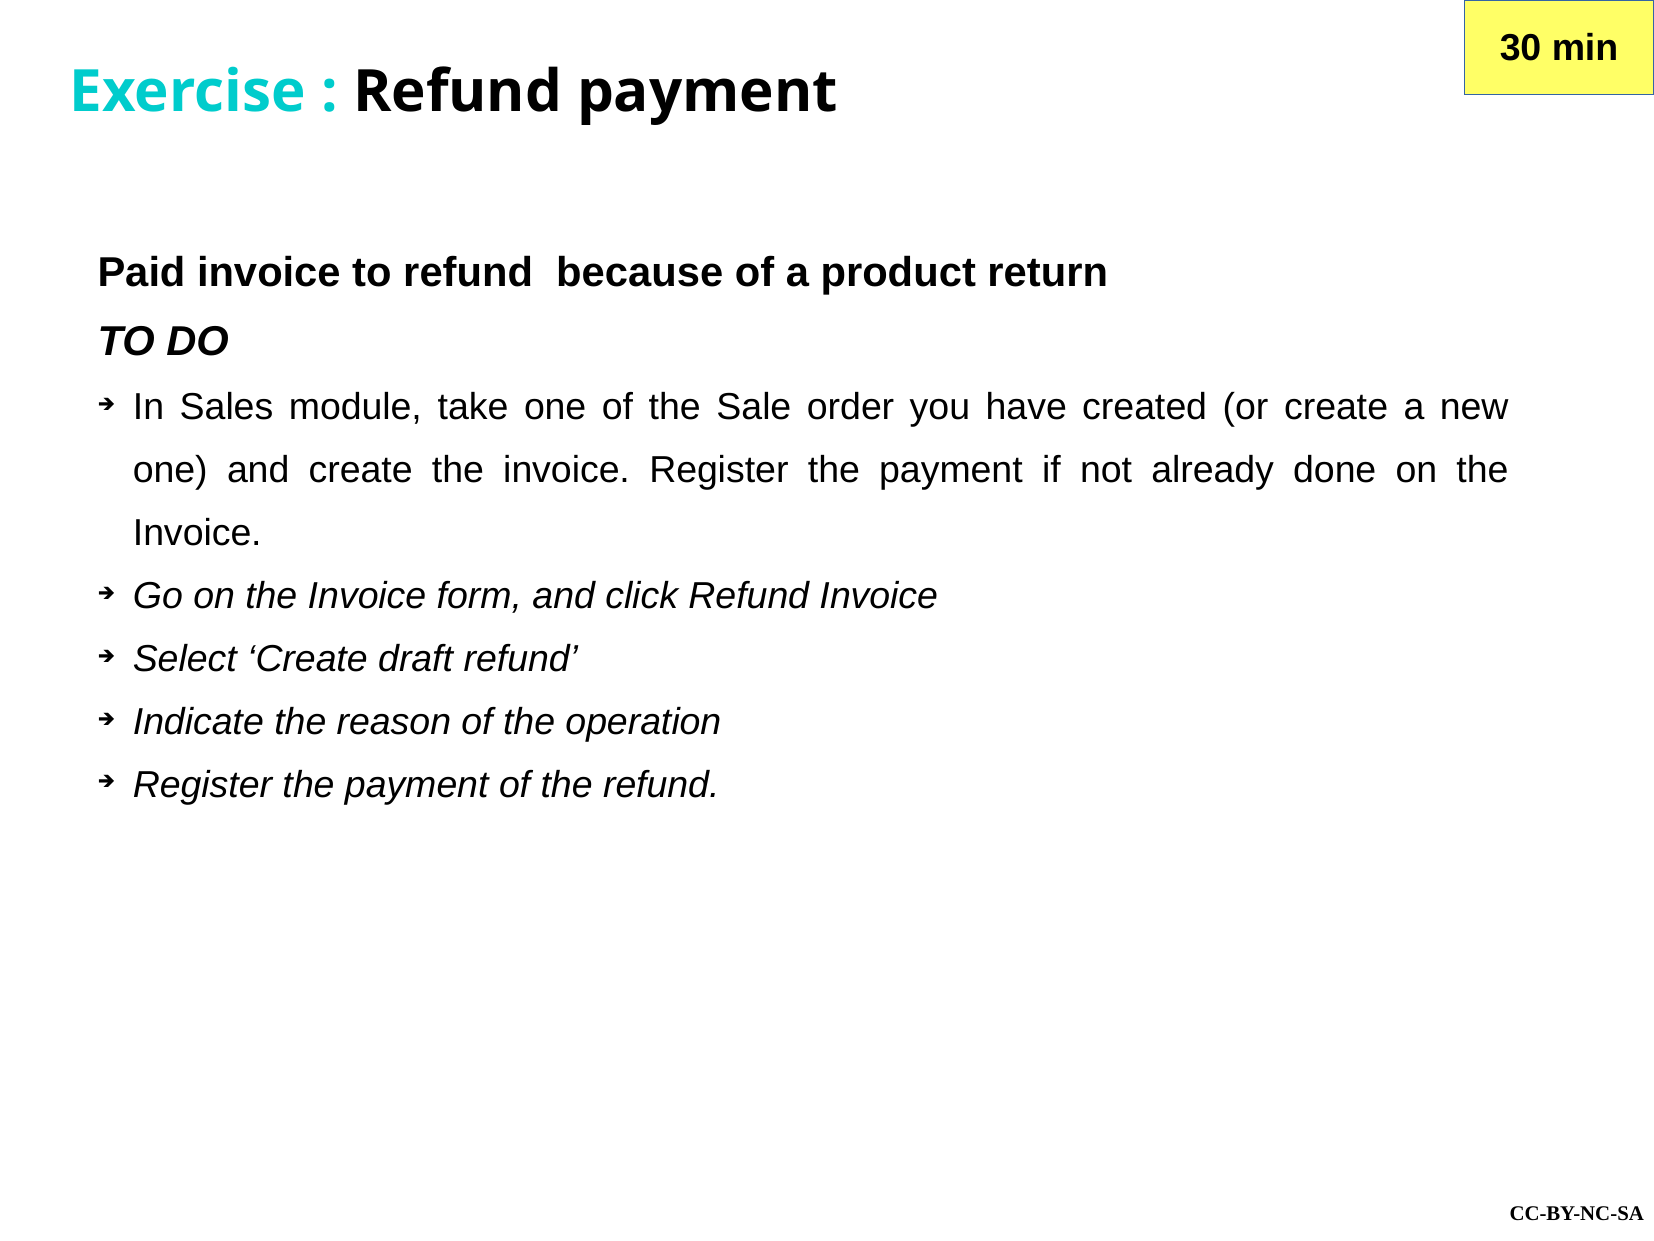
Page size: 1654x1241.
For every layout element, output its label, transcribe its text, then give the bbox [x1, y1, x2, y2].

text_box Paid invoice to refund because of a product return TO DO In Sales module, take one of the Sale order you have created (or create a new one) and create the invoice. Register the payment if not already done on the Invoice. Go on the Invoice form, and click Refund Invoice Select ‘Create draft refund’ Indicate the reason of the operation Register the payment of the refund. [82, 217, 1524, 1191]
title Exercise : Refund payment [70, 23, 1559, 154]
text_box 30 min [1464, 0, 1654, 95]
